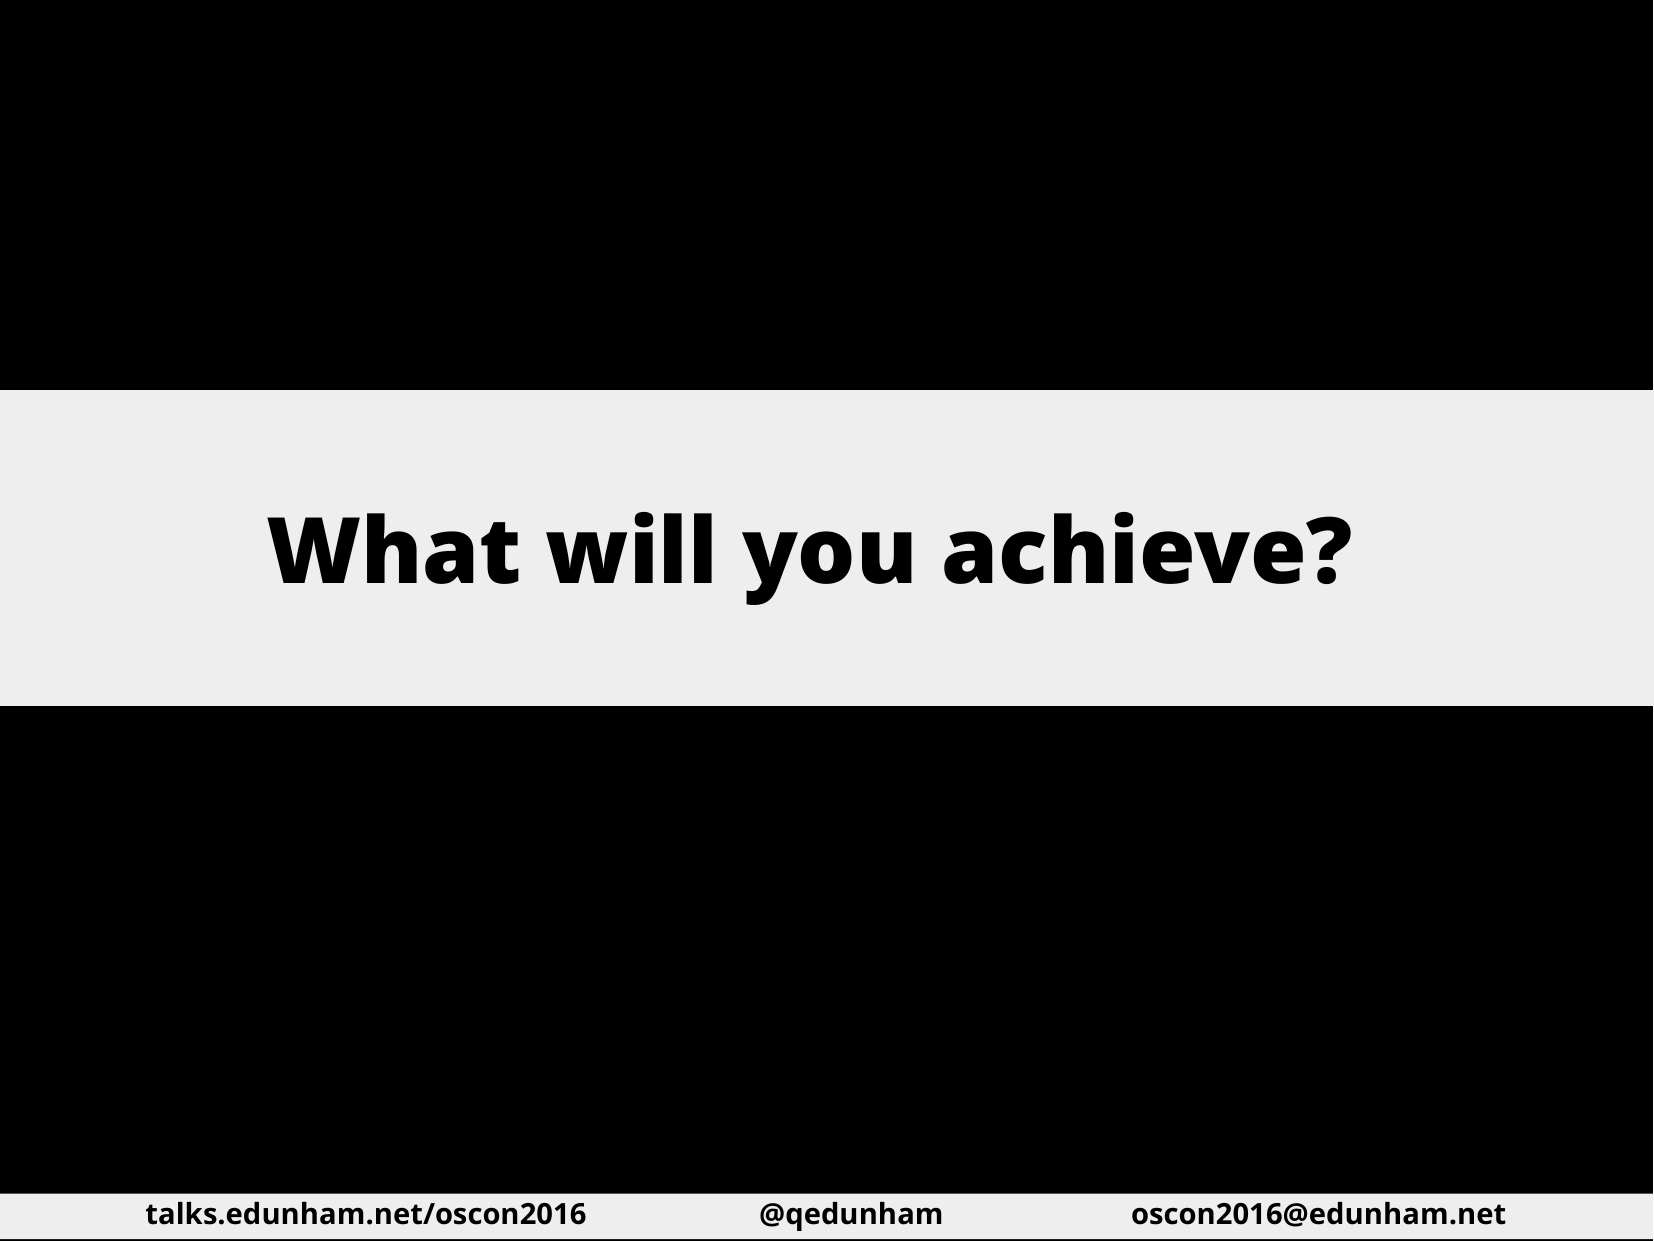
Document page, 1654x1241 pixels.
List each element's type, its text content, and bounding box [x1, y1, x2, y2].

title What will you achieve? [0, 390, 1621, 706]
